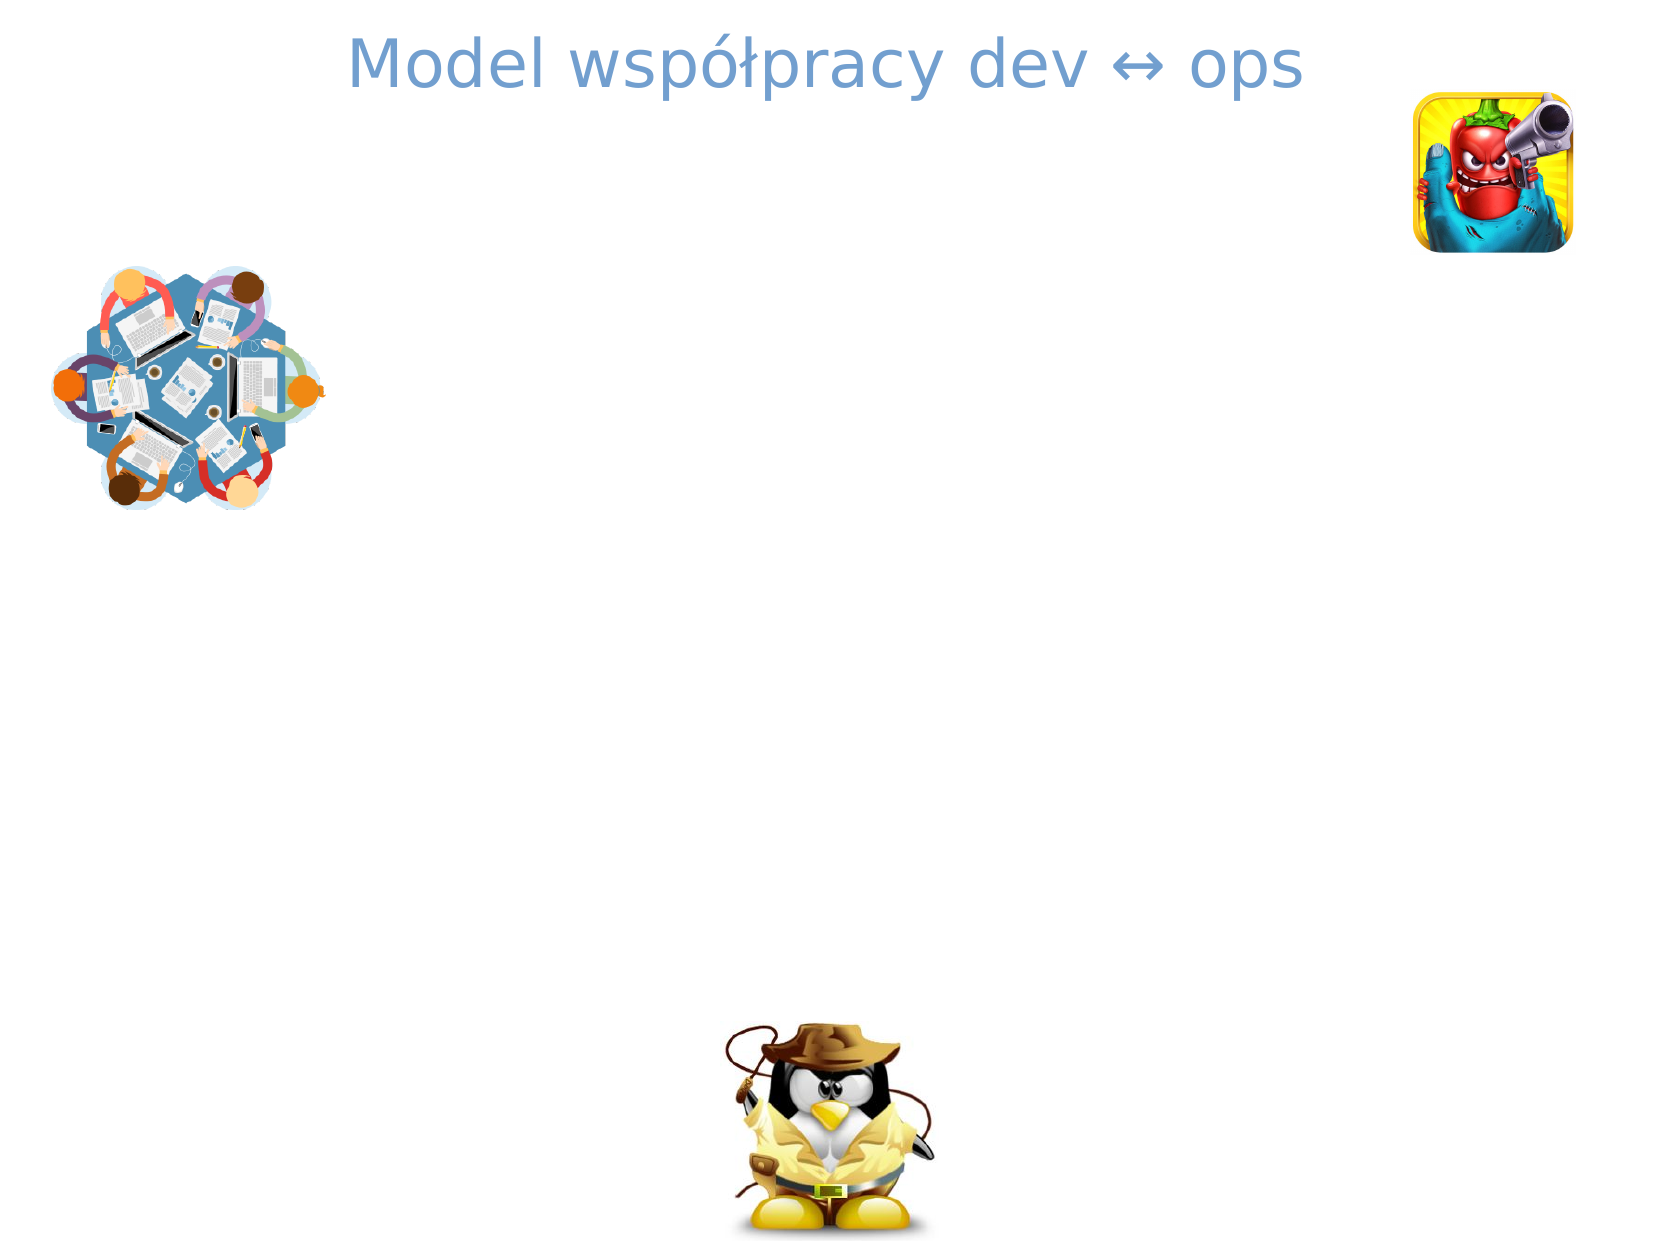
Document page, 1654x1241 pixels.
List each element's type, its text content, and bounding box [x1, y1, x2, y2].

picture [0, 266, 405, 510]
picture [720, 1021, 939, 1241]
picture [1410, 89, 1576, 256]
text_box Model współpracy dev ↔ ops [332, 17, 1322, 111]
